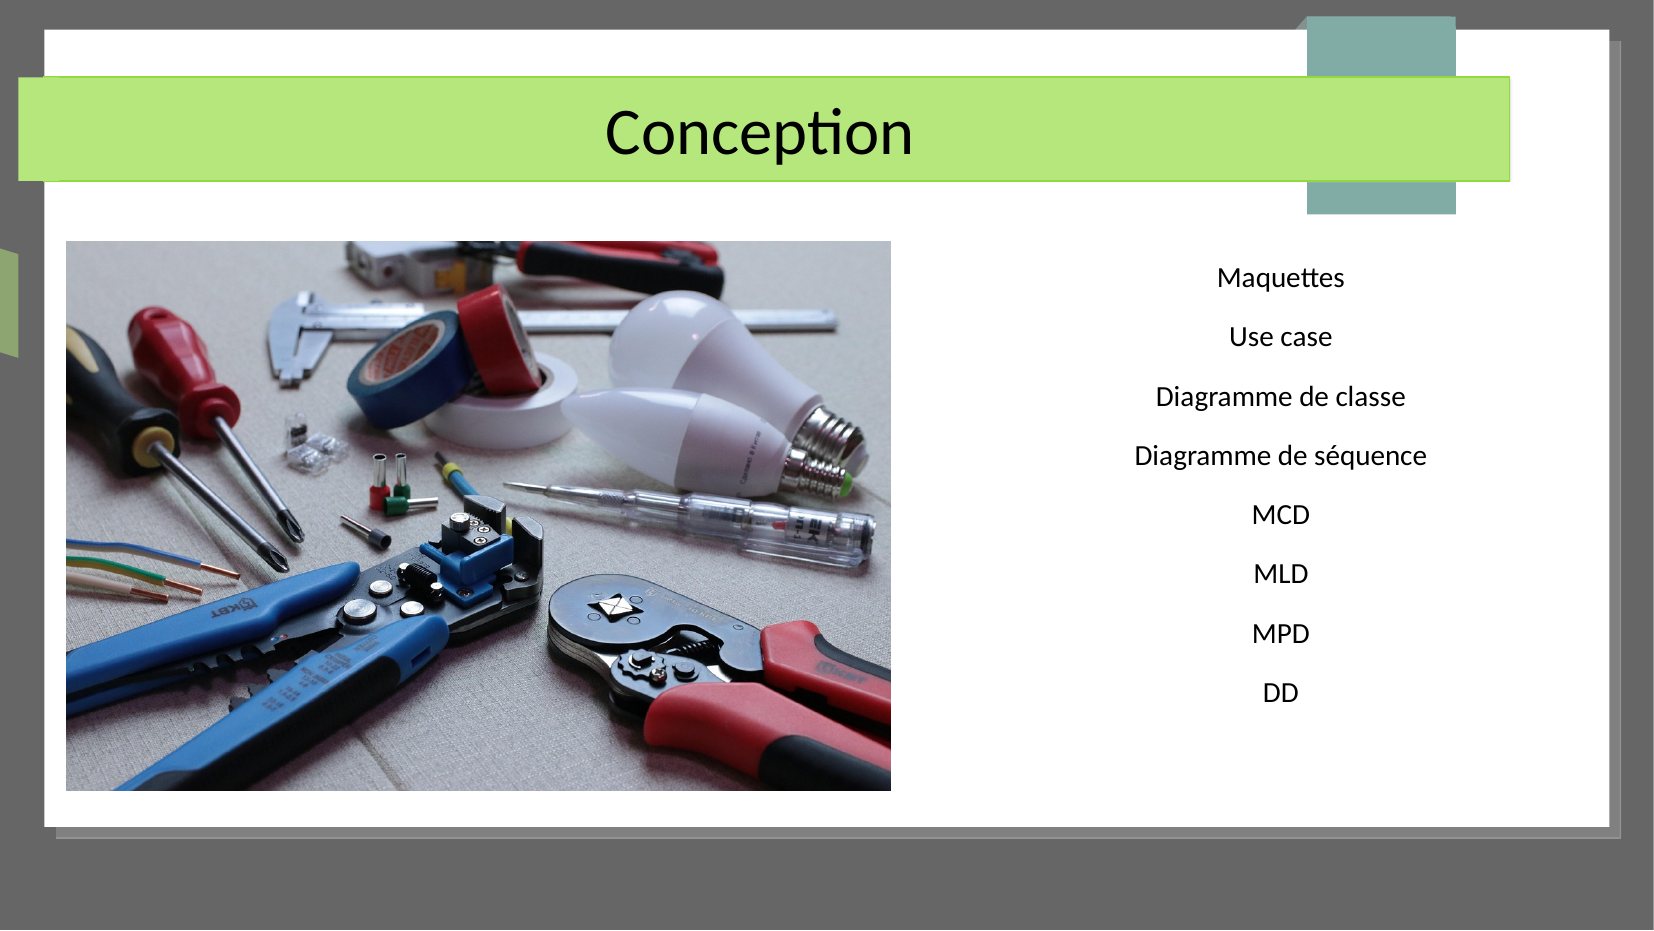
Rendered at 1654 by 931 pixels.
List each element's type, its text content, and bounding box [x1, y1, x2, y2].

text_box Maquettes Use case Diagramme de classe Diagramme de séquence MCD MLD MPD DD [967, 226, 1595, 775]
picture [66, 241, 891, 791]
text_box Conception [17, 80, 1504, 177]
